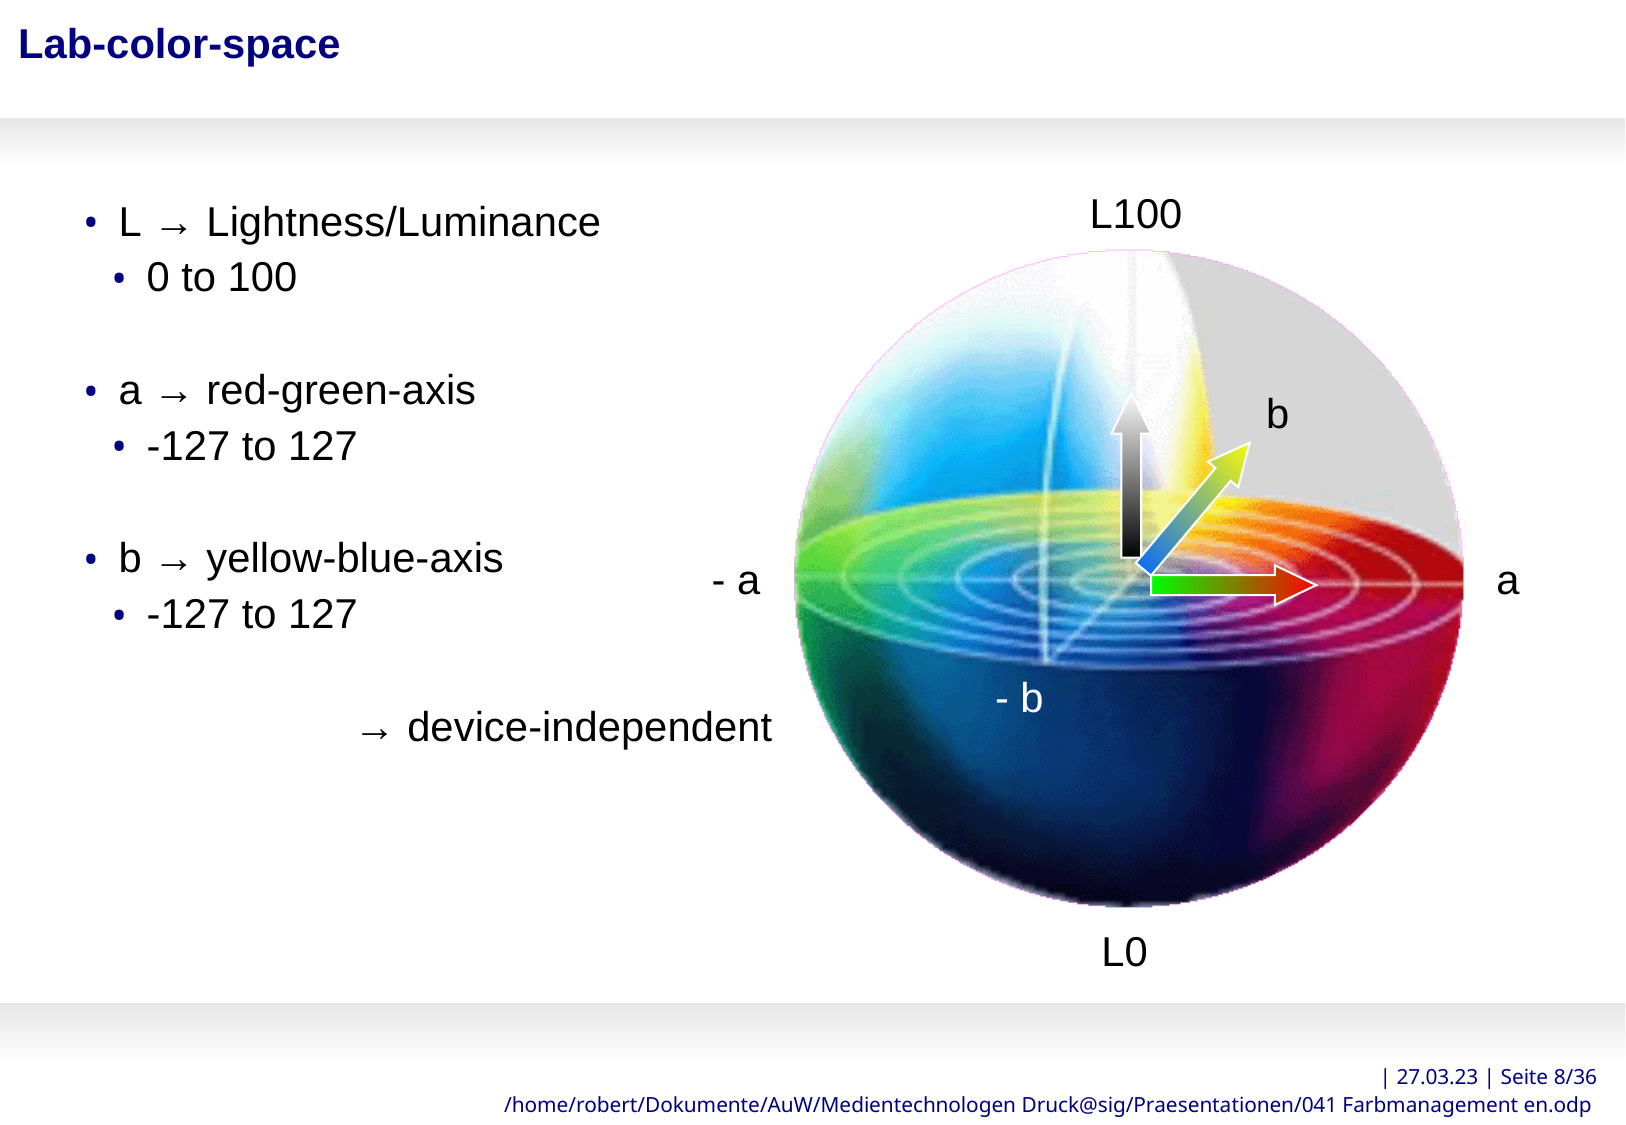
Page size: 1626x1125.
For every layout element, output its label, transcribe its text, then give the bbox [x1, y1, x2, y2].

text_box L100 [1074, 183, 1223, 245]
list L → Lightness/Luminance 0 to 100 a → red-green-axis -127 to 127 b → yellow-blue-axis -127 to 127 → device-independent [36, 188, 1004, 970]
title Lab-color-space [18, 11, 1595, 130]
picture [768, 194, 1506, 953]
text_box L0 [1086, 921, 1182, 983]
text_box [1111, 392, 1317, 605]
text_box - b [980, 667, 1128, 729]
text_box b [1228, 383, 1376, 446]
text_box a [1458, 549, 1607, 611]
text_box - a [696, 549, 845, 611]
